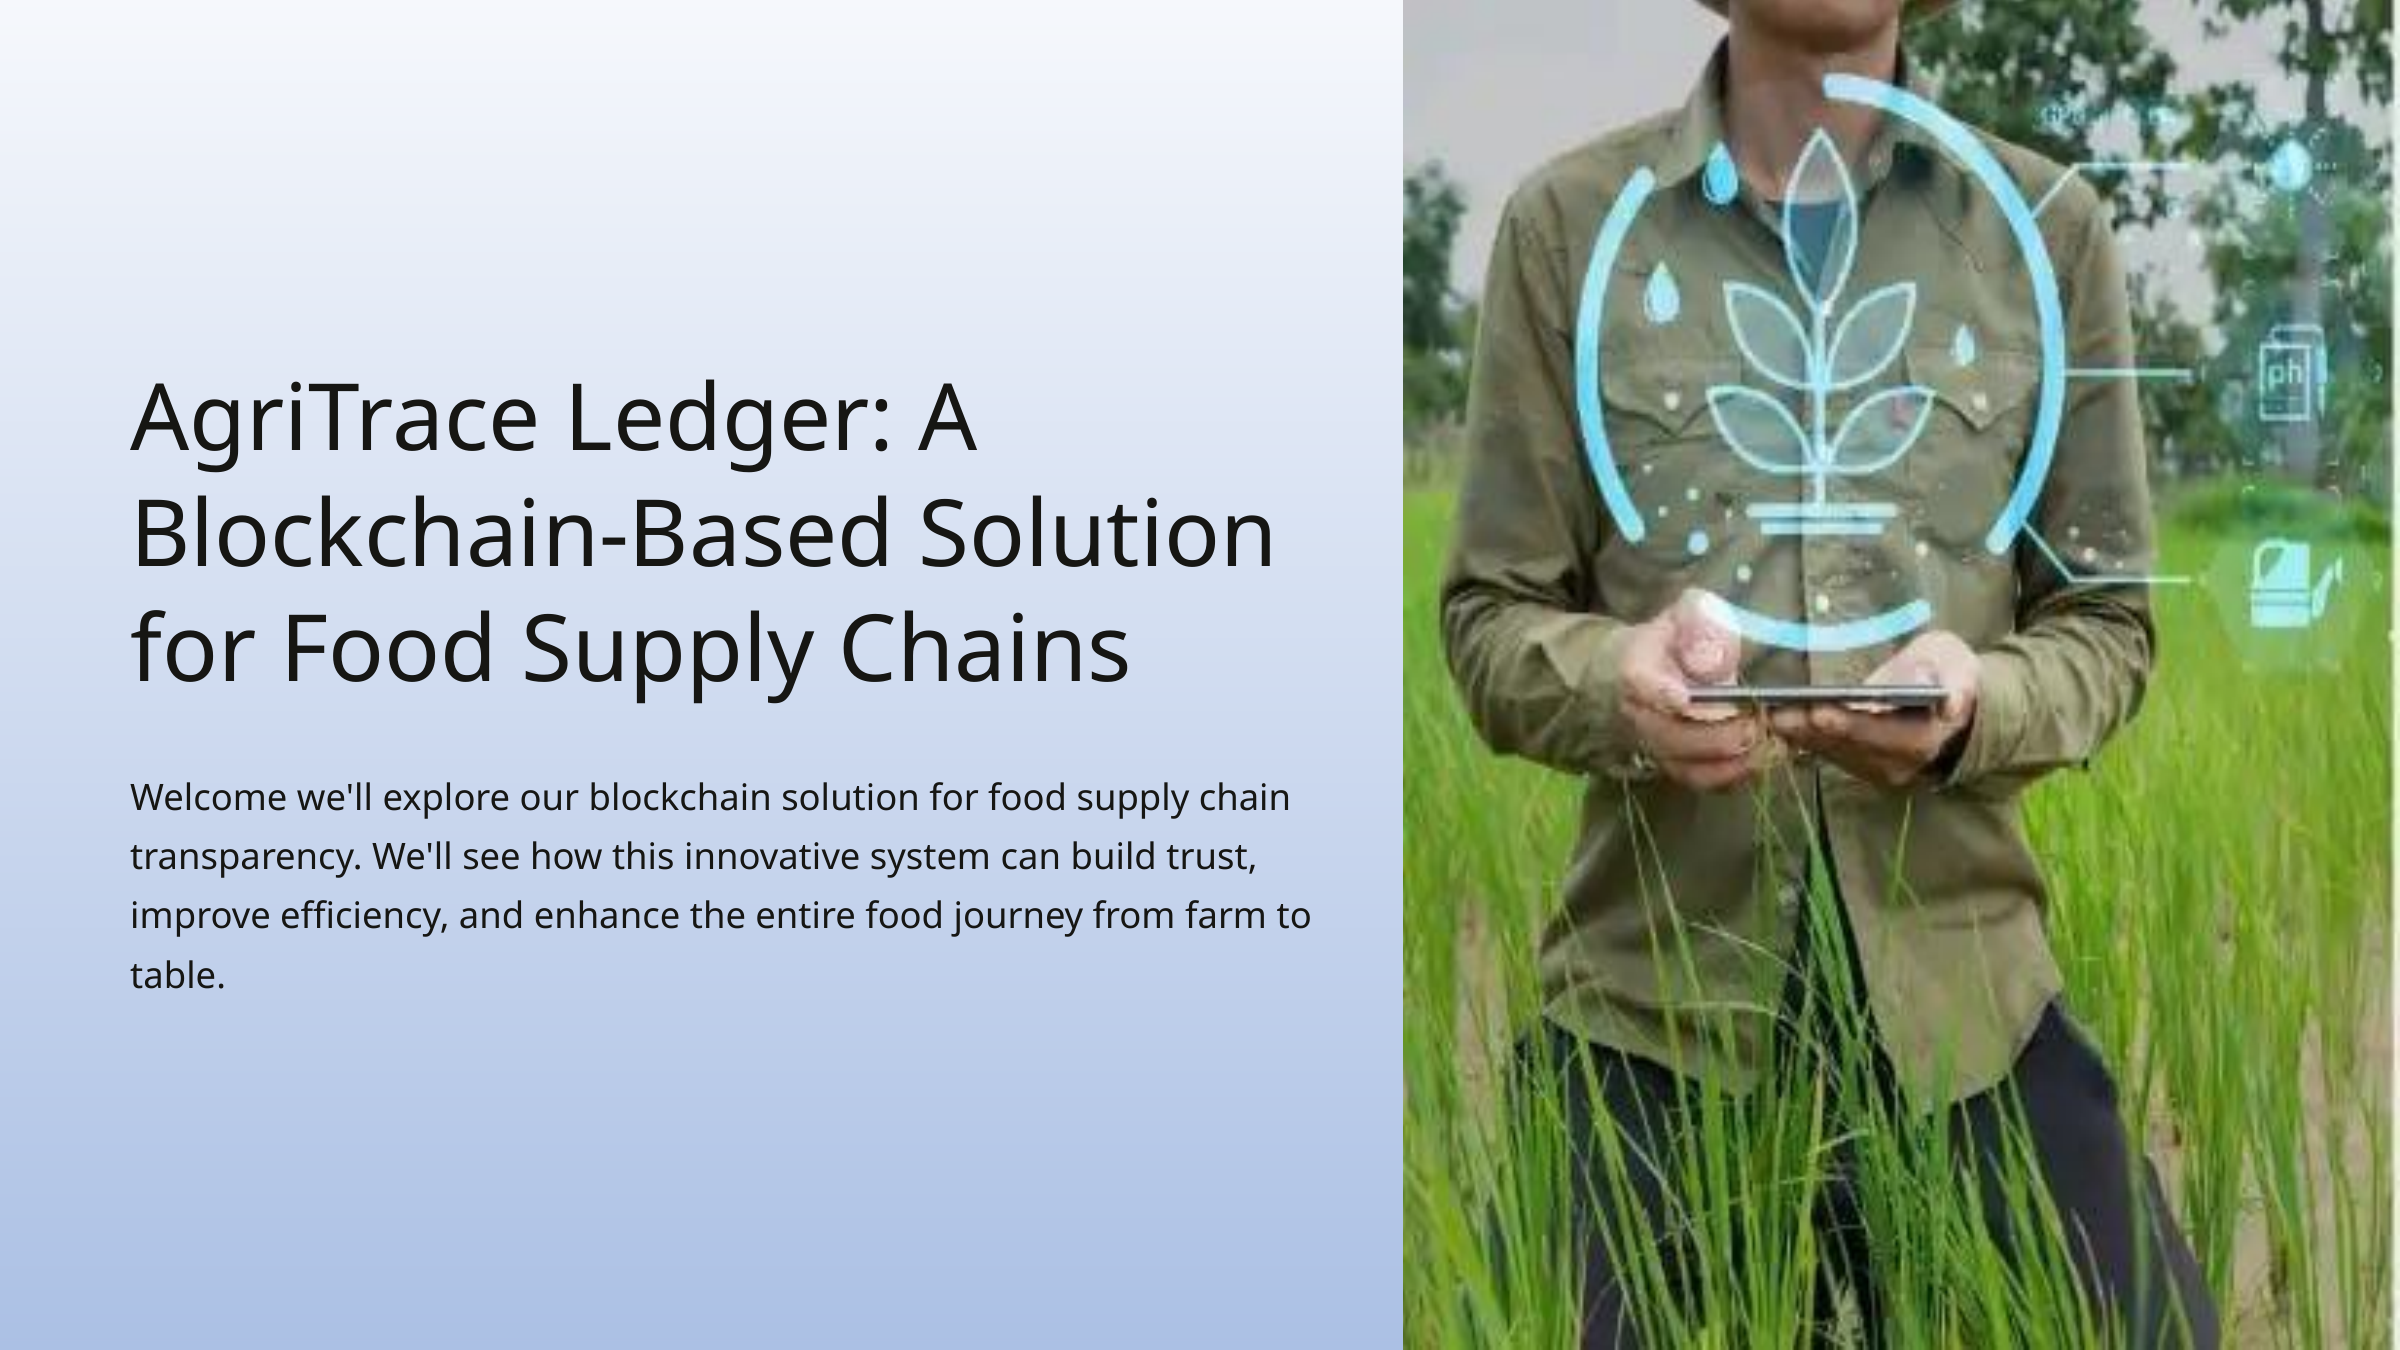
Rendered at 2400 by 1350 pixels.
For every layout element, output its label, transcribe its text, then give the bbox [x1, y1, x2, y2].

text_box AgriTrace Ledger: A Blockchain-Based Solution for Food Supply Chains [130, 354, 1370, 702]
picture [1403, 0, 2400, 1350]
text_box Welcome we'll explore our blockchain solution for food supply chain transparency. We'll see how this innovative system can build trust, improve efficiency, and enhance the entire food journey from farm to table. [130, 758, 1370, 996]
